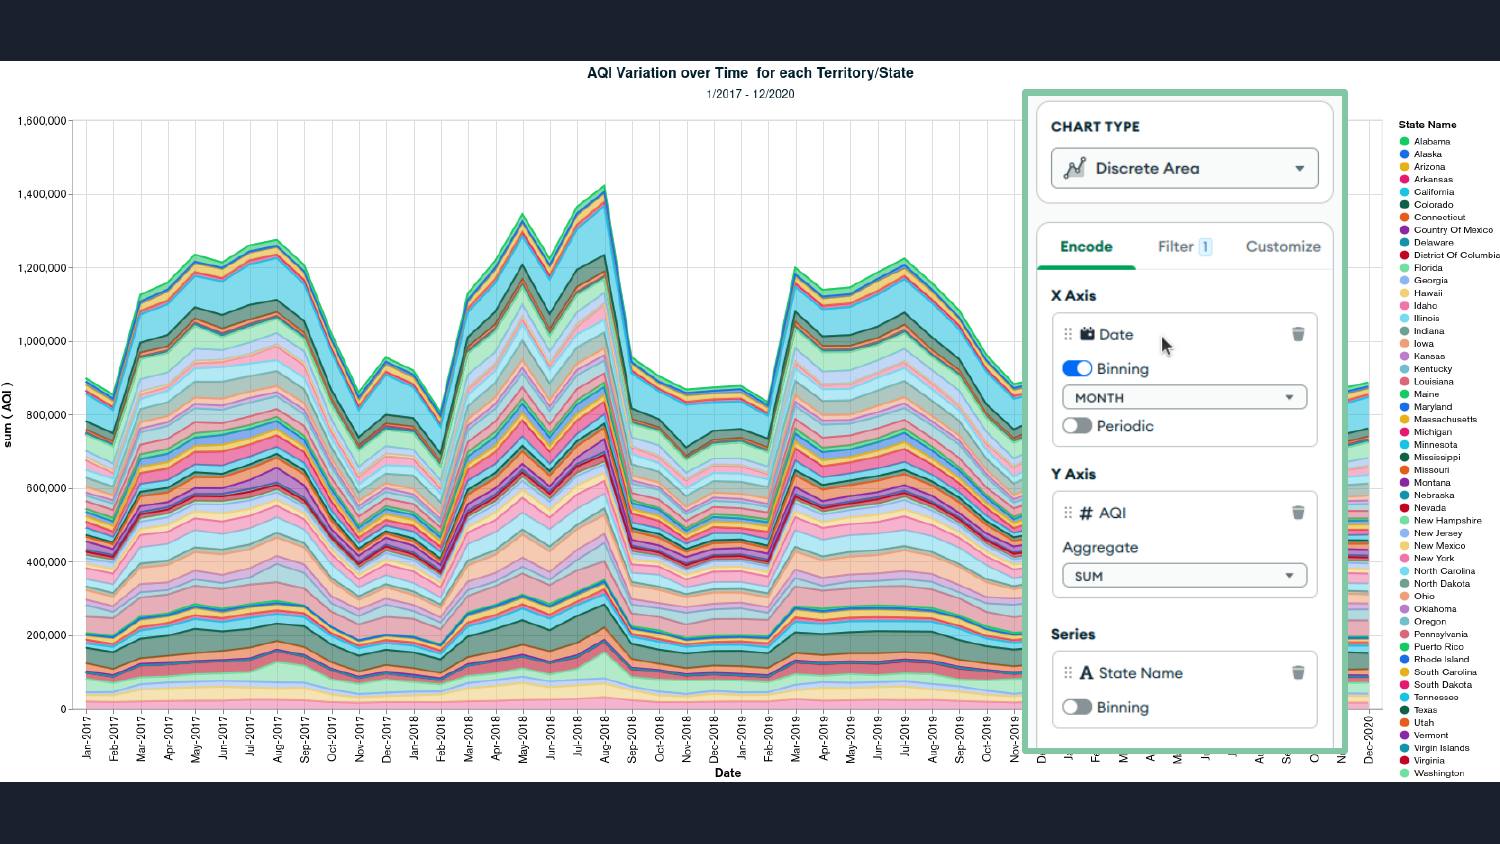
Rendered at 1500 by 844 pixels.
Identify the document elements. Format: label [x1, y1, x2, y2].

picture [0, 61, 1500, 782]
